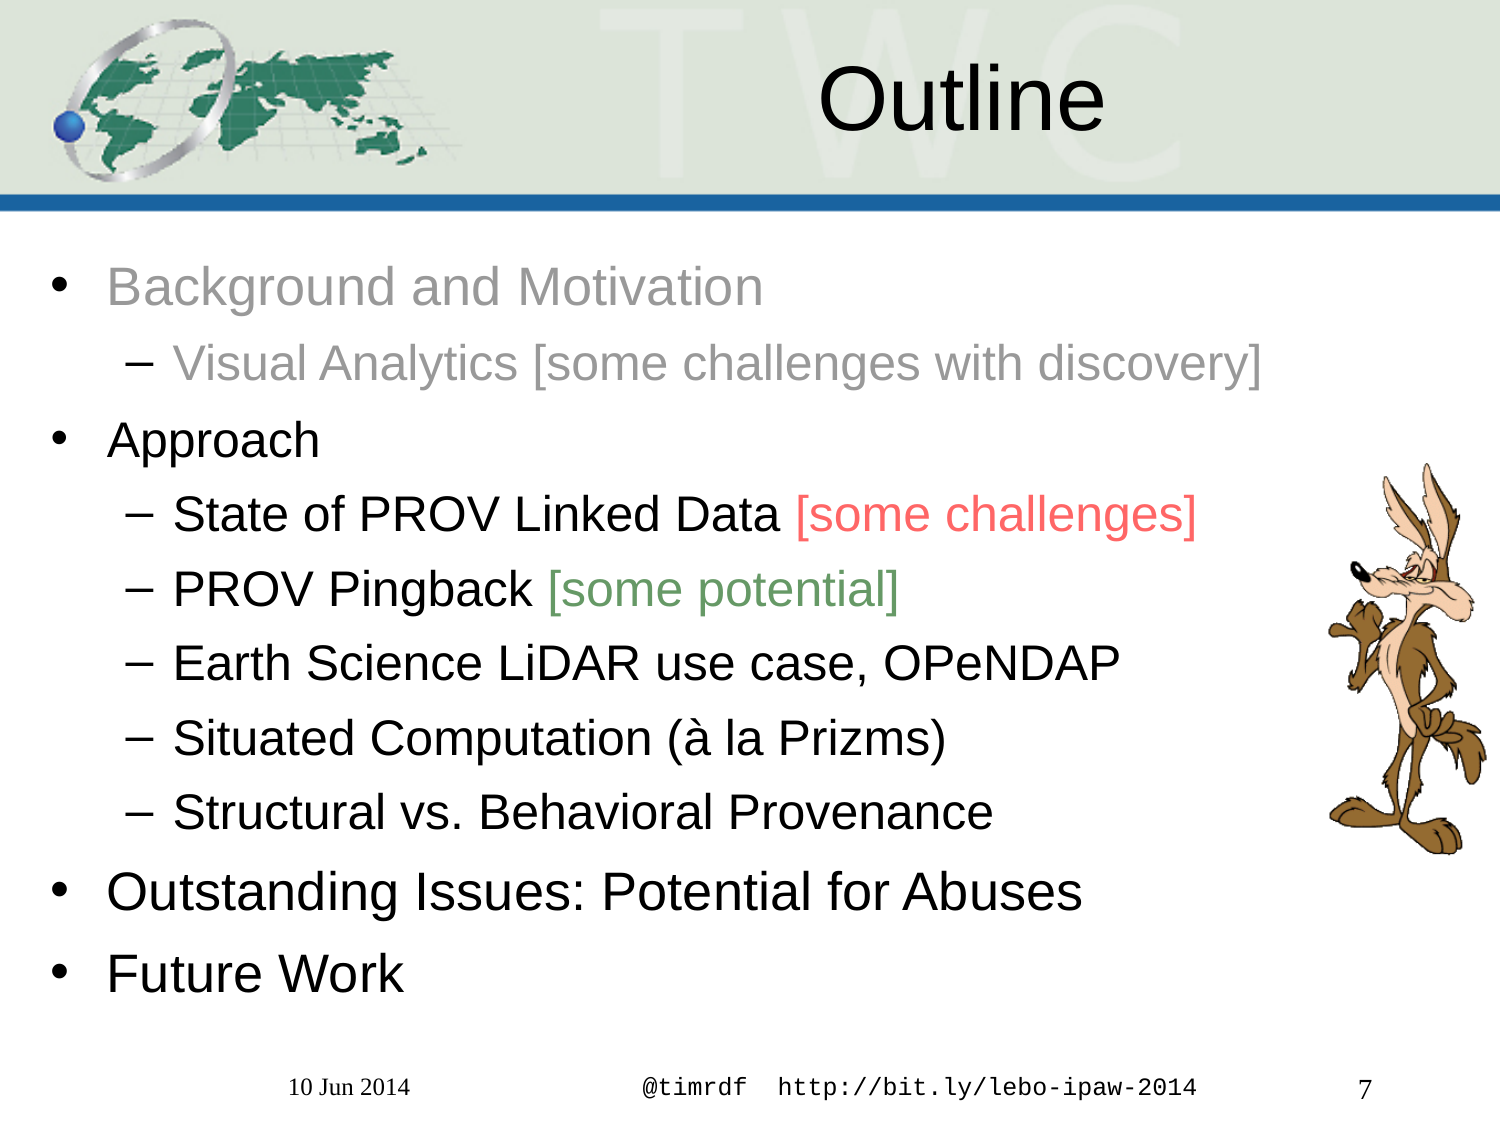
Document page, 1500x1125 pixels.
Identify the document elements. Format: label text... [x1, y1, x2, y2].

list Background and Motivation Visual Analytics [some challenges with discovery] Approach State of PROV Linked Data [some challenges] PROV Pingback [some potential] Earth Science LiDAR use case, OPeNDAP Situated Computation (à la Prizms) Structural vs. Behavioral Provenance Outstanding Issues: Potential for Abuses Future Work [35, 243, 1359, 918]
picture [0, 0, 1500, 212]
title Outline [424, 0, 1500, 188]
picture [1359, 462, 1500, 864]
